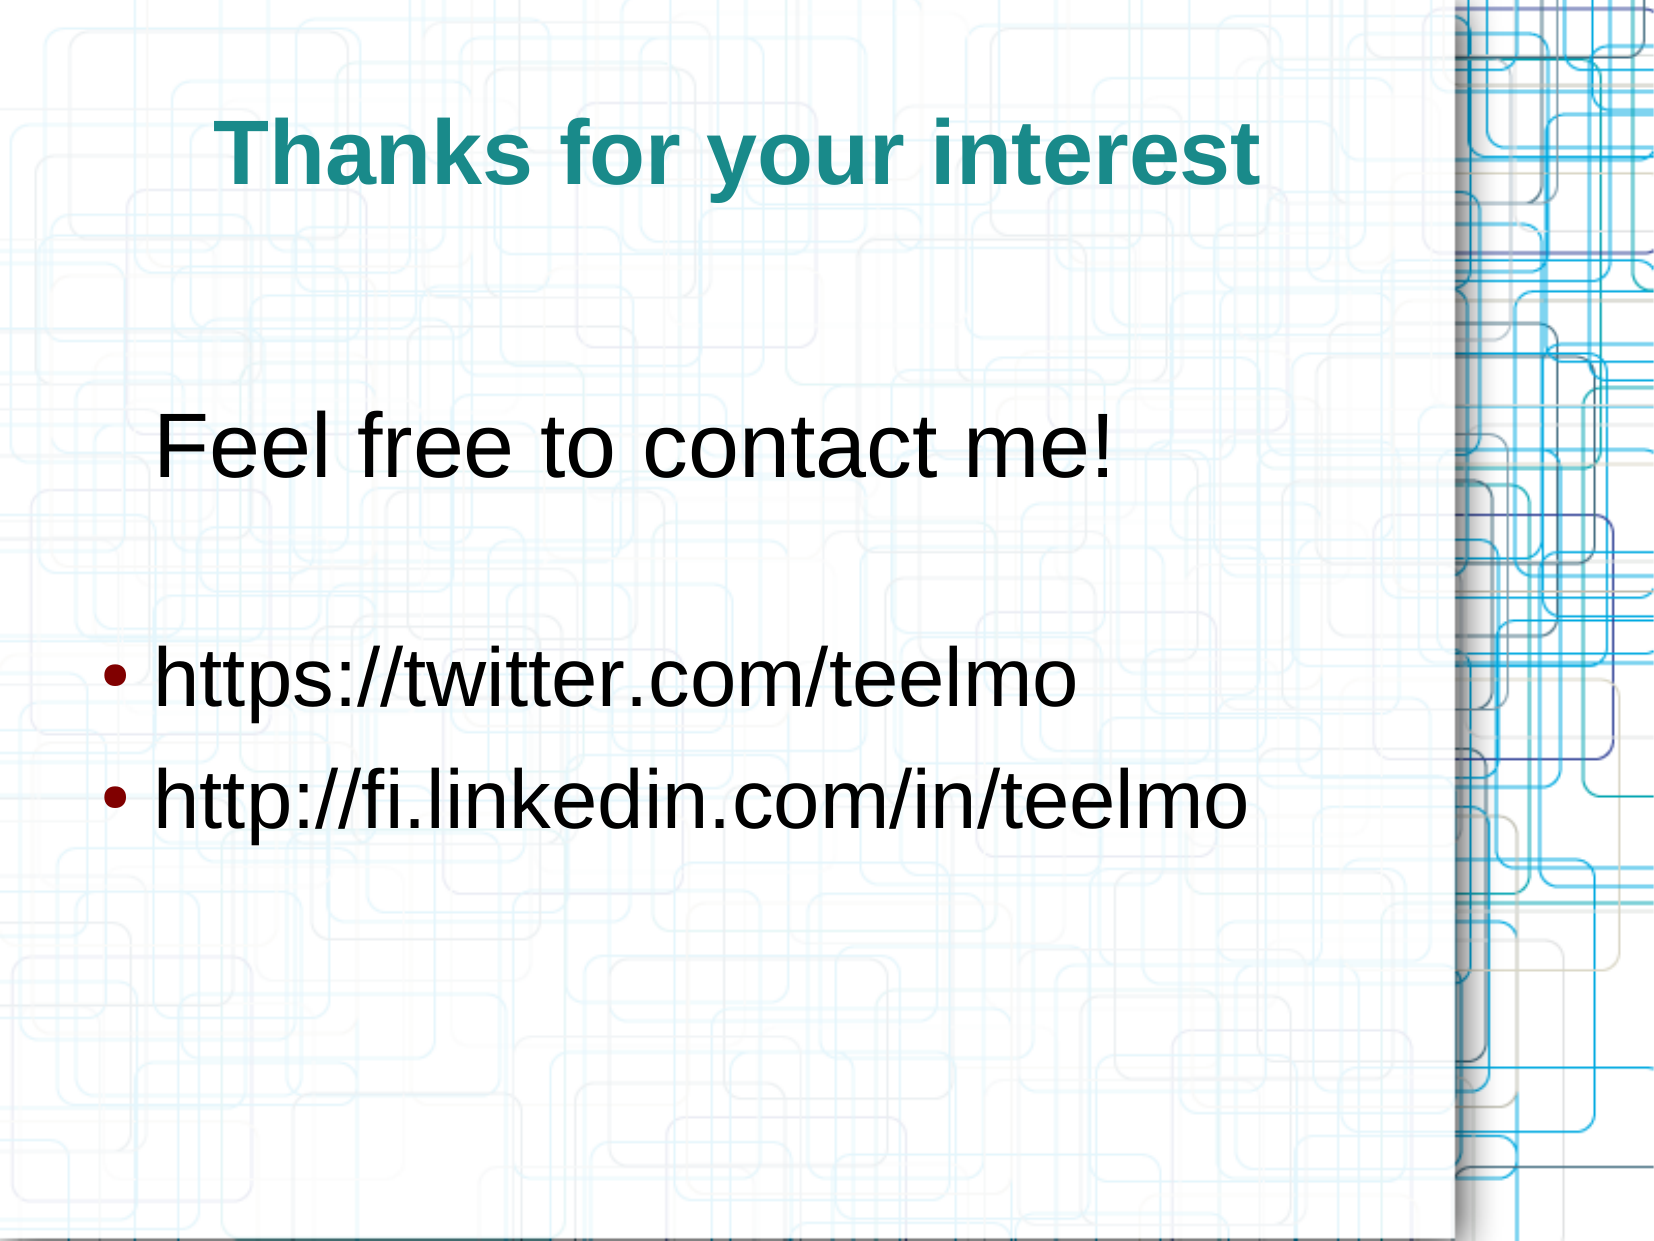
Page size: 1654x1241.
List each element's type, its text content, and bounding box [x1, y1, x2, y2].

title Thanks for your interest [59, 49, 1418, 257]
list Feel free to contact me! https://twitter.com/teelmo http://fi.linkedin.com/in/teelmo [82, 290, 1418, 1109]
picture [0, 0, 1654, 1241]
